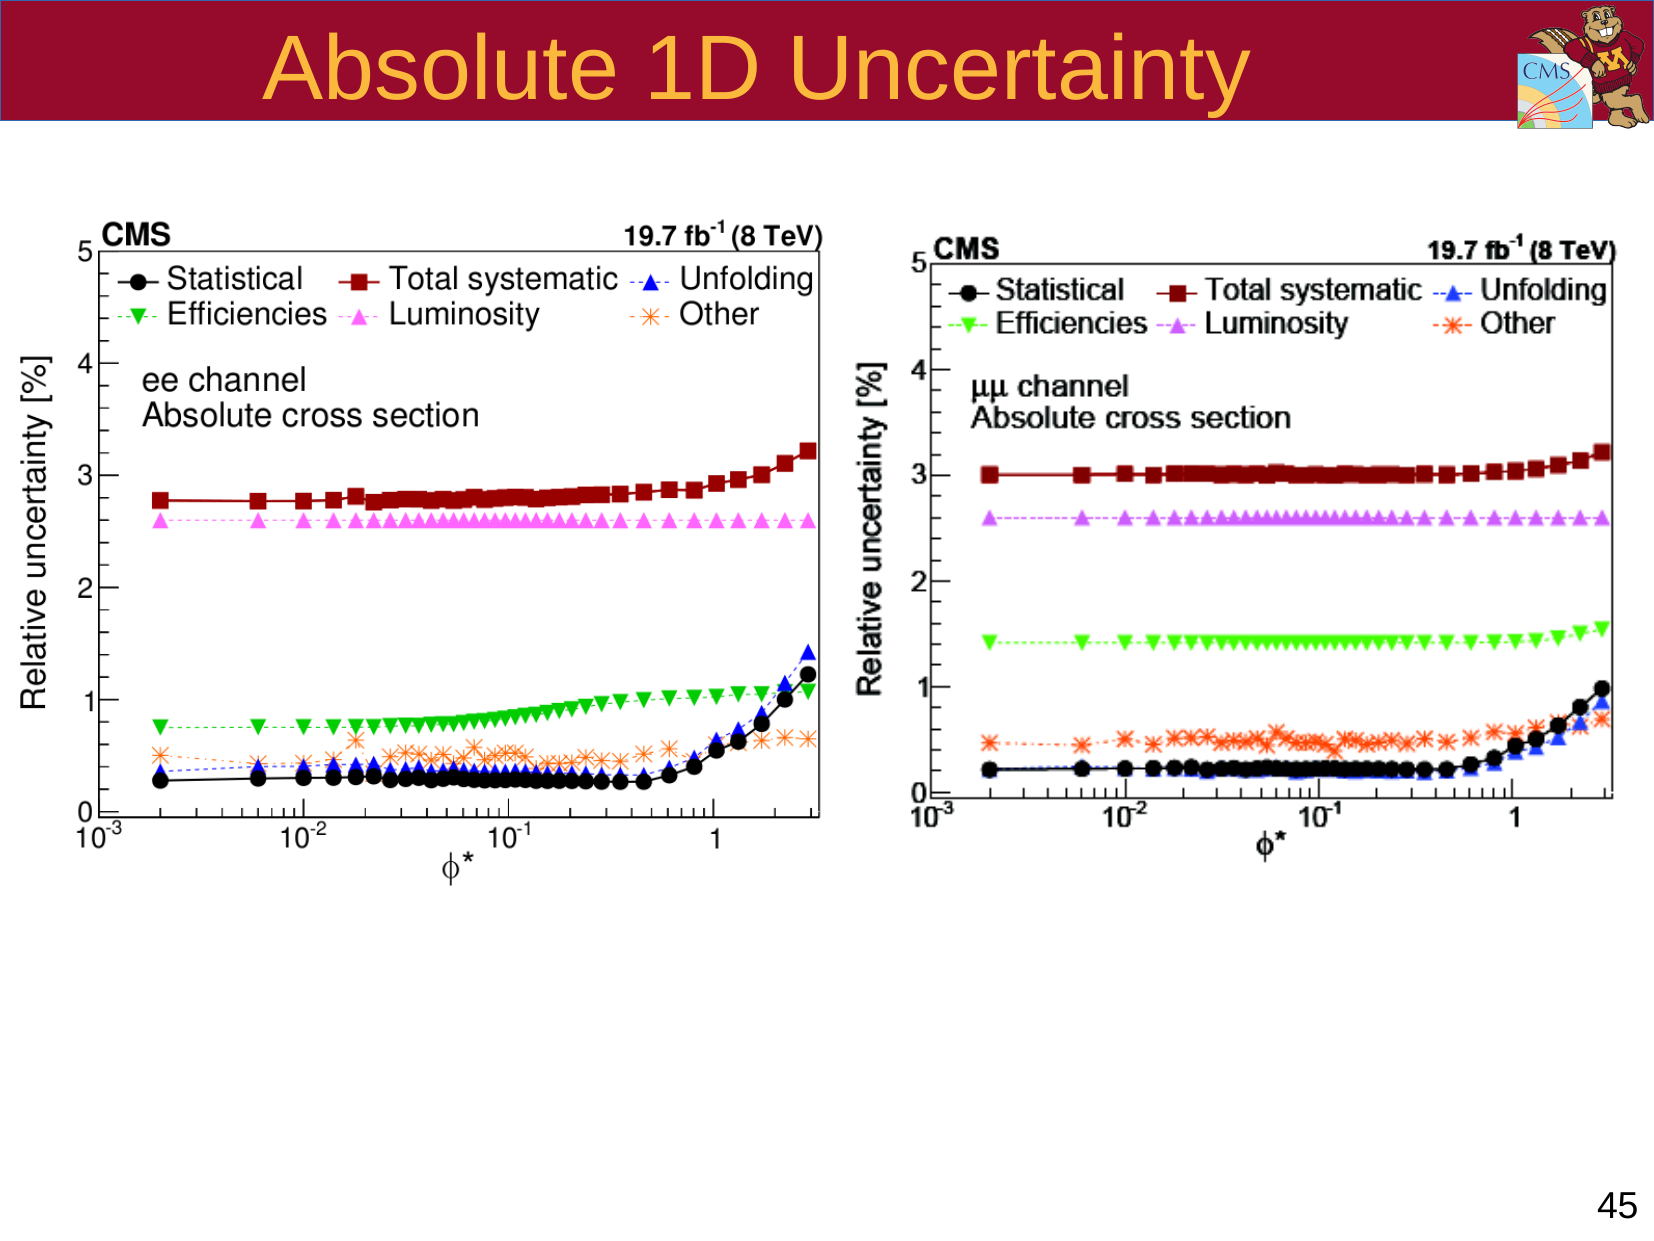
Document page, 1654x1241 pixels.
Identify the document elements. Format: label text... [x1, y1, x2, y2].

picture [845, 230, 1621, 871]
picture [1515, 0, 1652, 135]
picture [15, 209, 838, 887]
title Absolute 1D Uncertainty [0, 15, 1516, 121]
